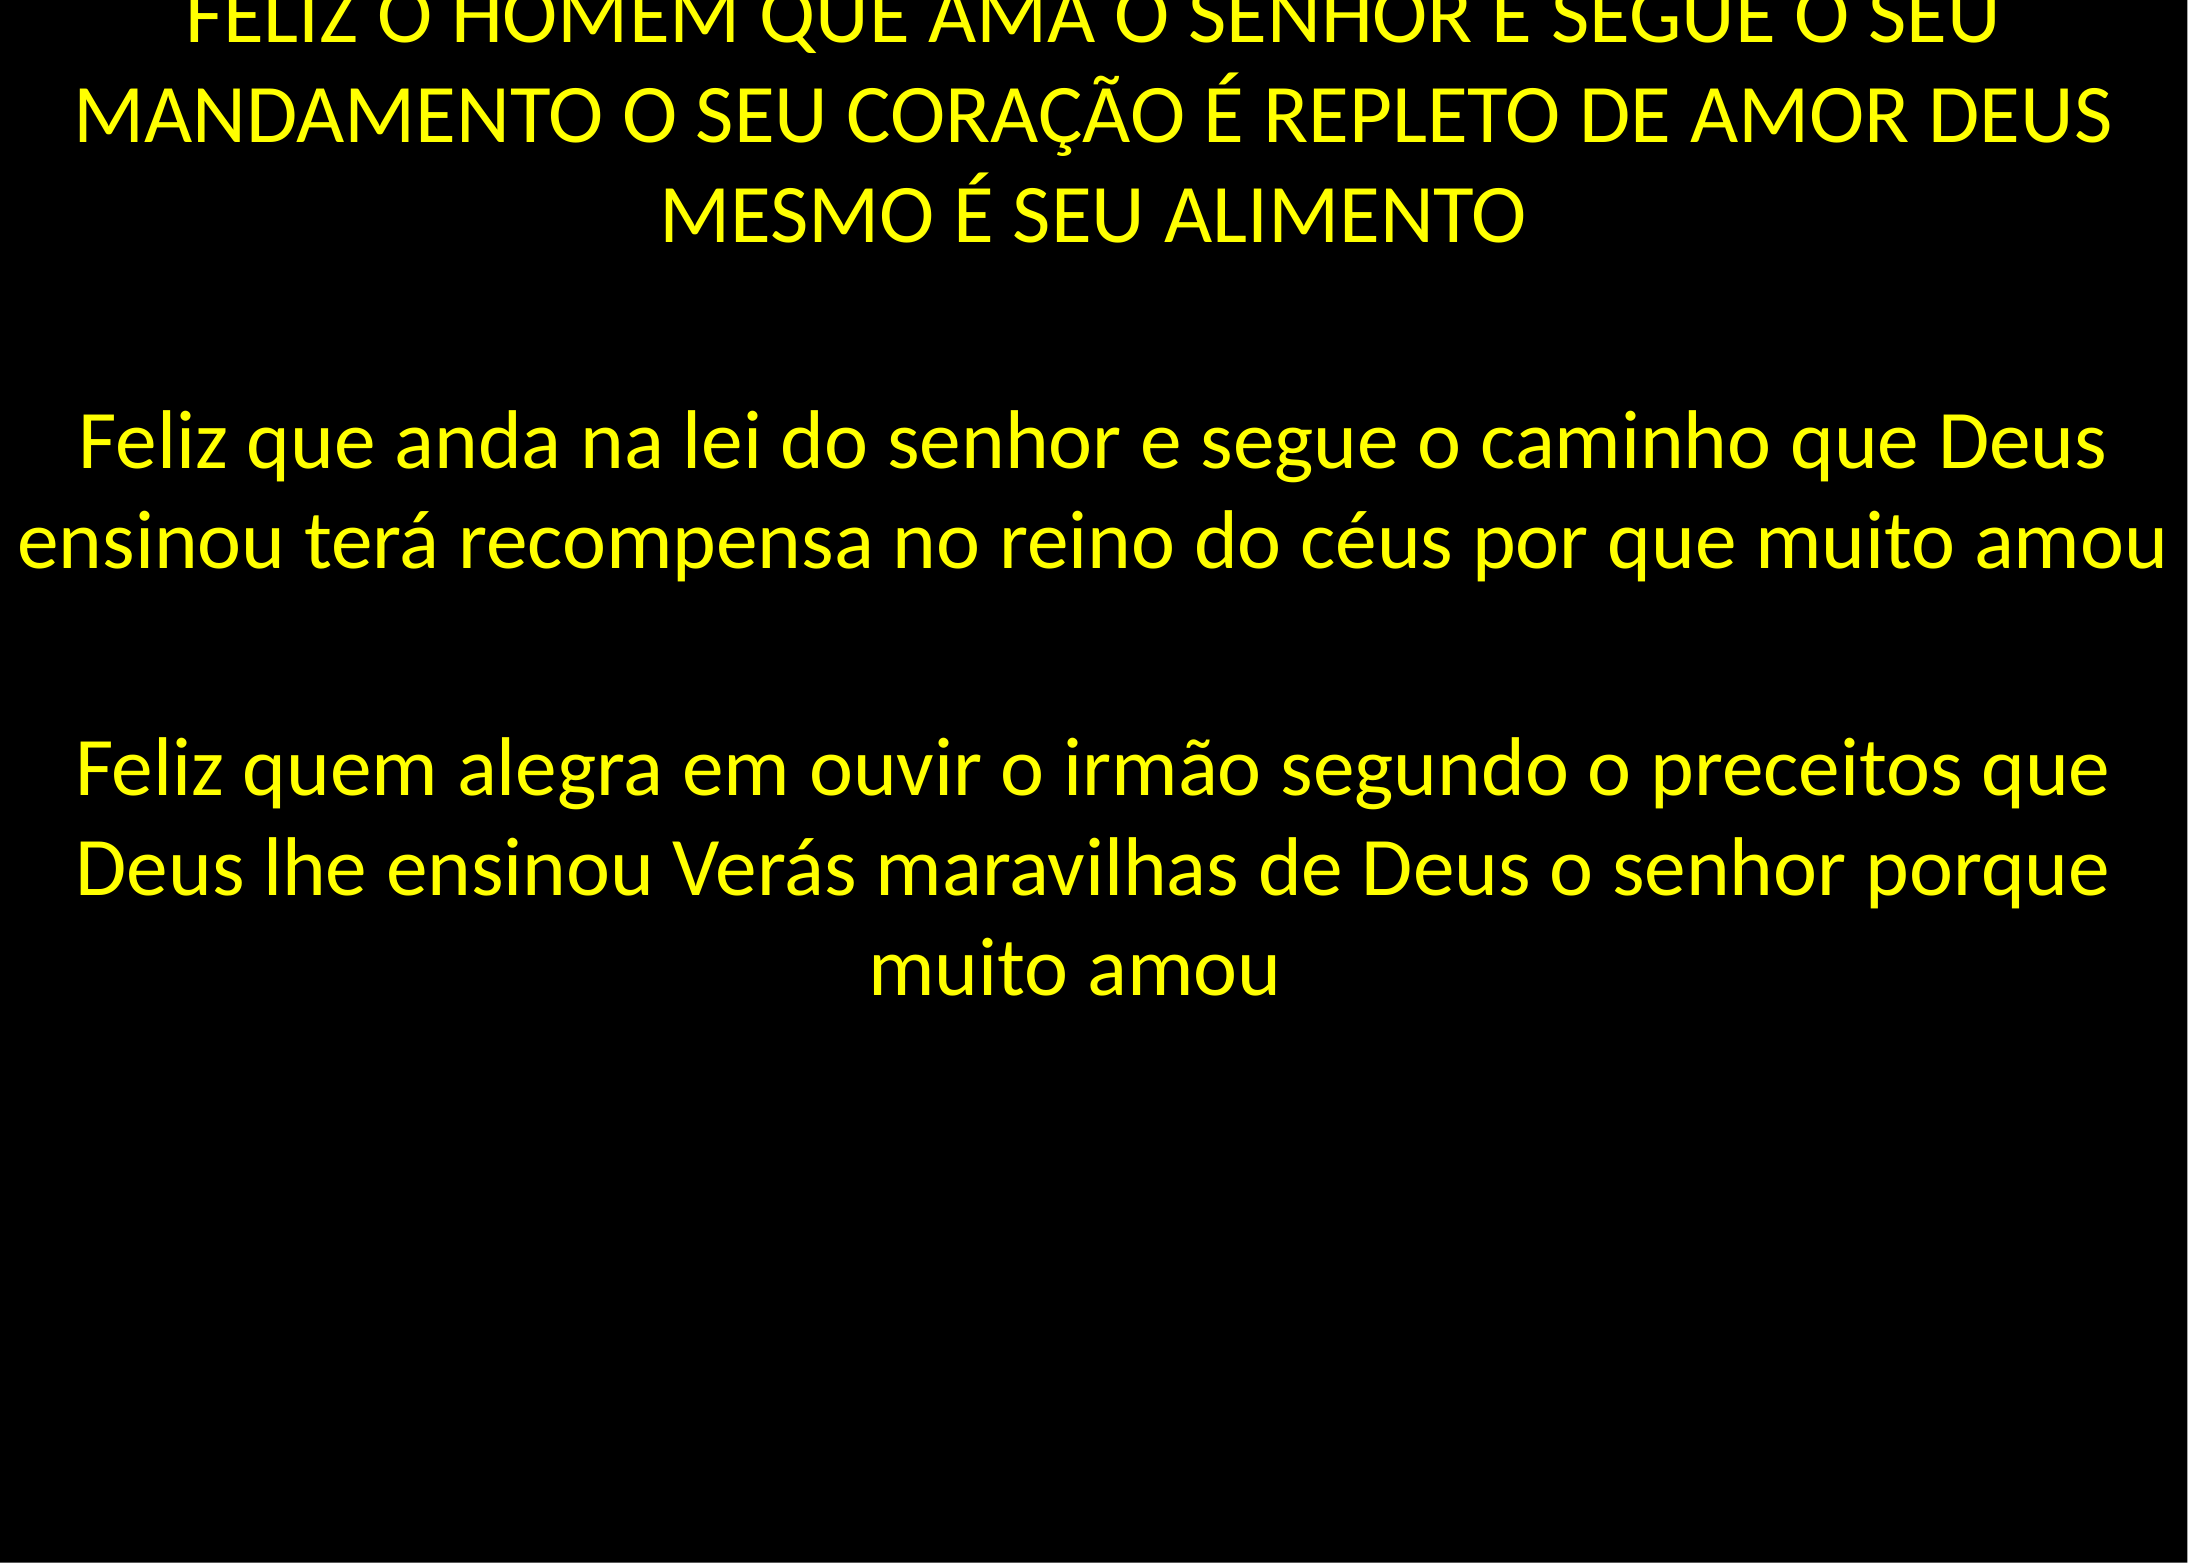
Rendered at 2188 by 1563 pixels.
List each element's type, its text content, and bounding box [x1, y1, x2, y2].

subtitle FELIZ O HOMEM QUE AMA O SENHOR E SEGUE O SEU MANDAMENTO O SEU CORAÇÃO É REPLETO DE AMOR DEUS MESMO É SEU ALIMENTO Feliz que anda na lei do senhor e segue o caminho que Deus ensinou terá recompensa no reino do céus por que muito amou Feliz quem alegra em ouvir o irmão segundo o preceitos que Deus lhe ensinou Verás maravilhas de Deus o senhor porque muito amou [0, 0, 2188, 1563]
